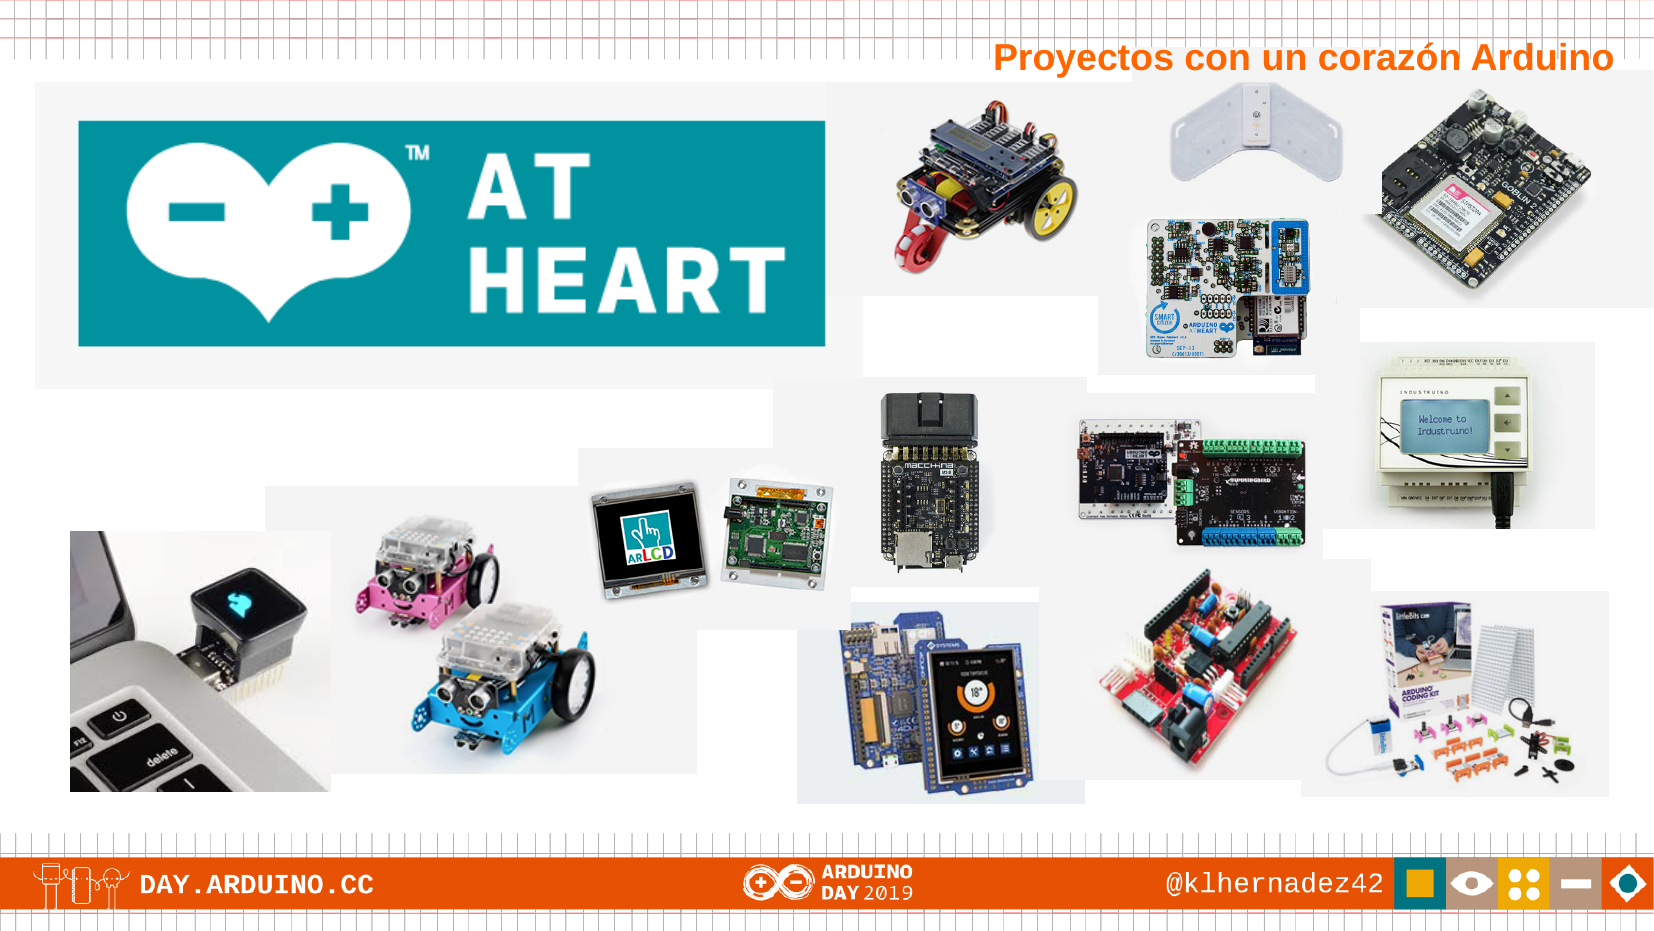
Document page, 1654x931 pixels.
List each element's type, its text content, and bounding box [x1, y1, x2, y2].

text_box Proyectos con un corazón Arduino [377, 29, 1630, 101]
picture [0, 0, 1654, 931]
